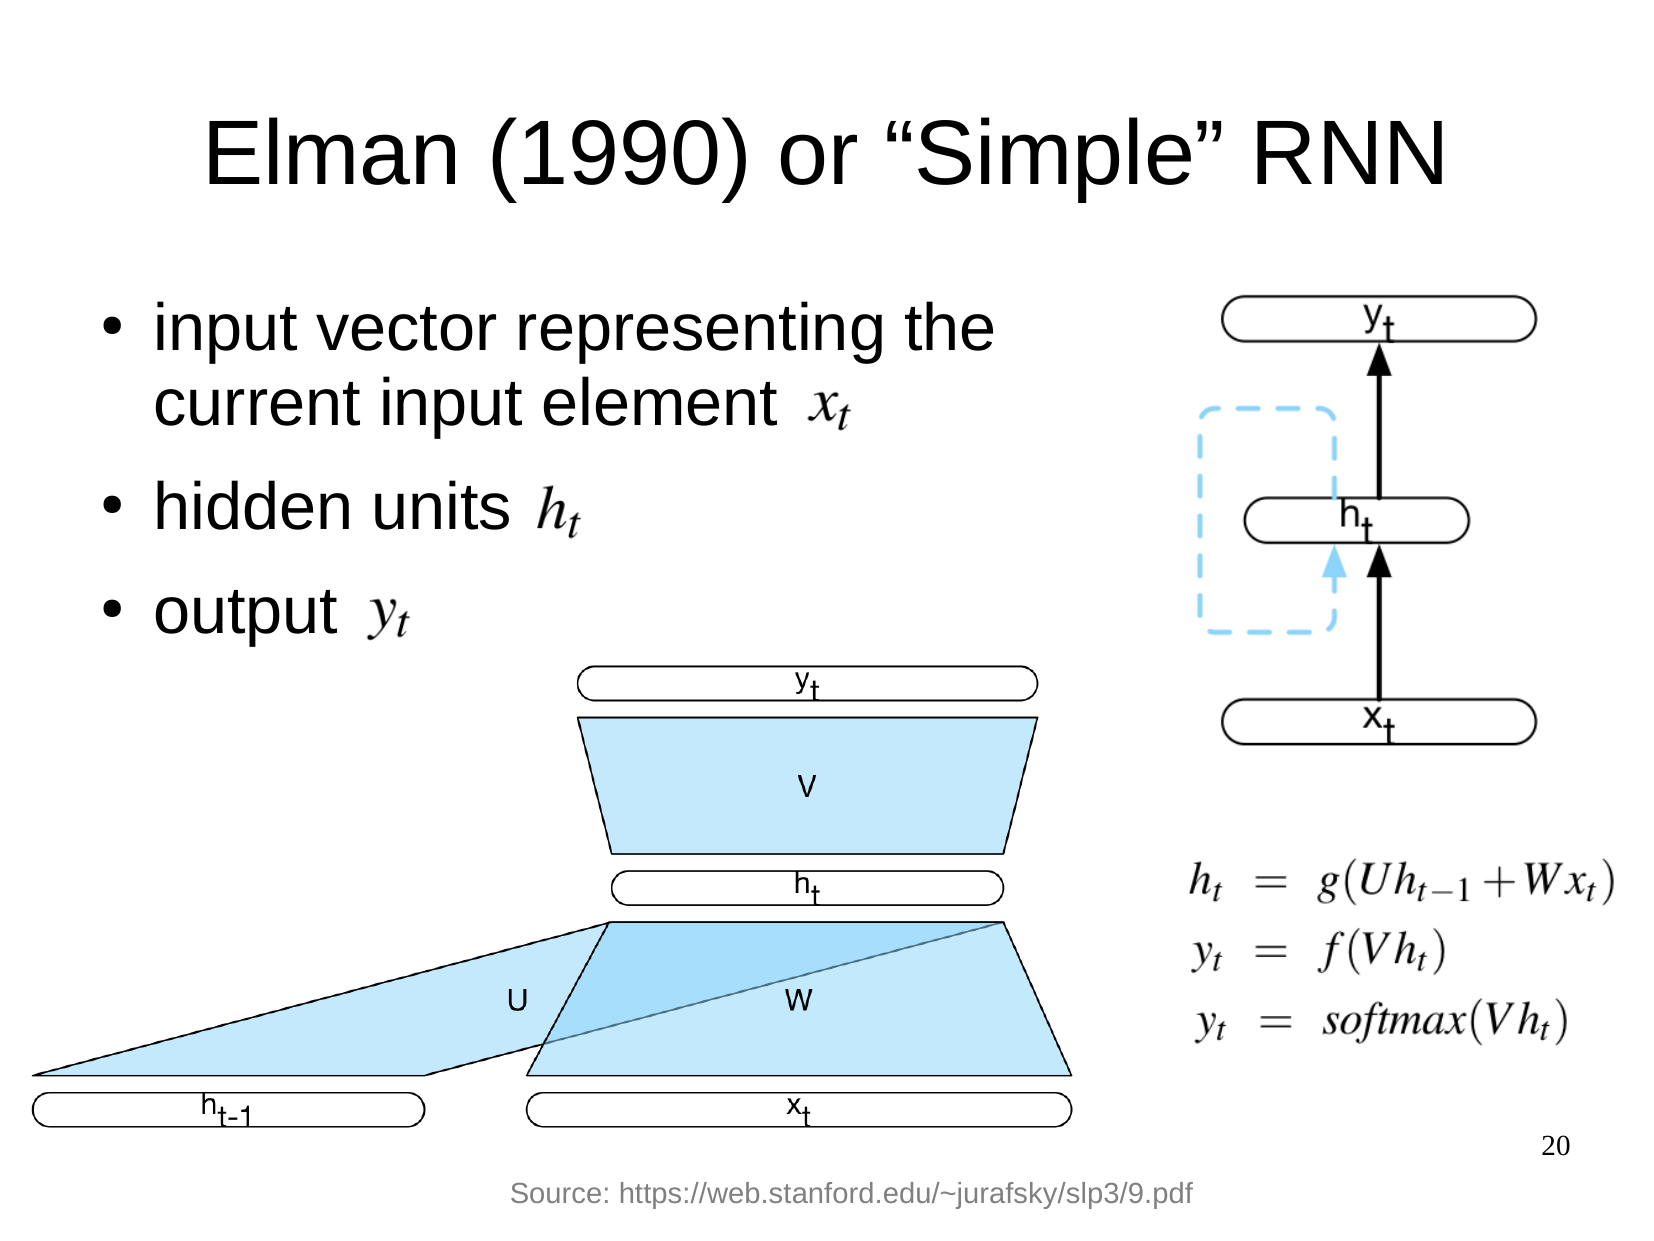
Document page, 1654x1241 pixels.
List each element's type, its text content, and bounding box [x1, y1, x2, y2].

picture [357, 590, 415, 646]
picture [1169, 854, 1631, 1060]
picture [4, 652, 1084, 1133]
text_box Source: https://web.stanford.edu/~jurafsky/slp3/9.pdf [495, 1170, 1259, 1227]
picture [534, 474, 587, 550]
title Elman (1990) or “Simple” RNN [82, 49, 1571, 257]
list input vector representing the current input element hidden units output [82, 290, 1156, 1010]
picture [1135, 271, 1576, 762]
picture [800, 380, 856, 436]
